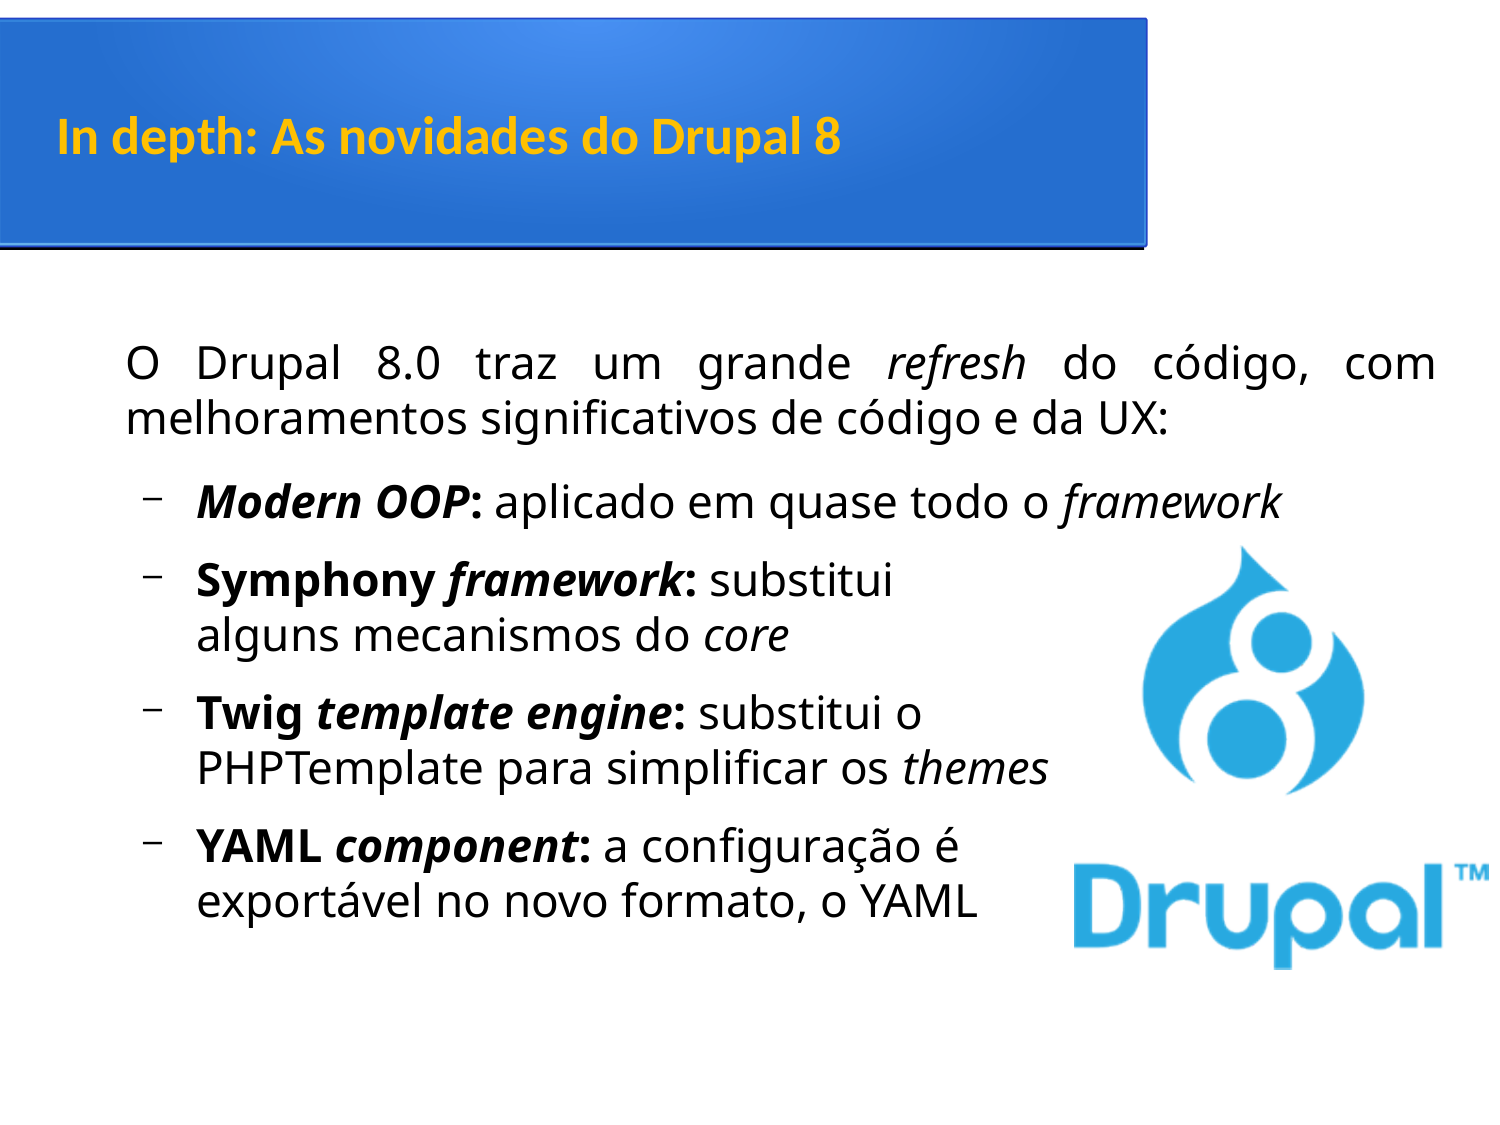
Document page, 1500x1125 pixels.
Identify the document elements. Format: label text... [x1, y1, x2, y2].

list In depth: As novidades do Drupal 8 [41, 41, 1111, 225]
picture [1074, 545, 1489, 970]
list O Drupal 8.0 traz um grande refresh do código, com melhoramentos significativos de código e da UX: Modern OOP: aplicado em quase todo o framework Symphony framework: substitui alguns mecanismos do core Twig template engine: substitui o PHPTemplate para simplificar os themes YAML component: a configuração é exportável no novo formato, o YAML [39, 326, 1453, 966]
